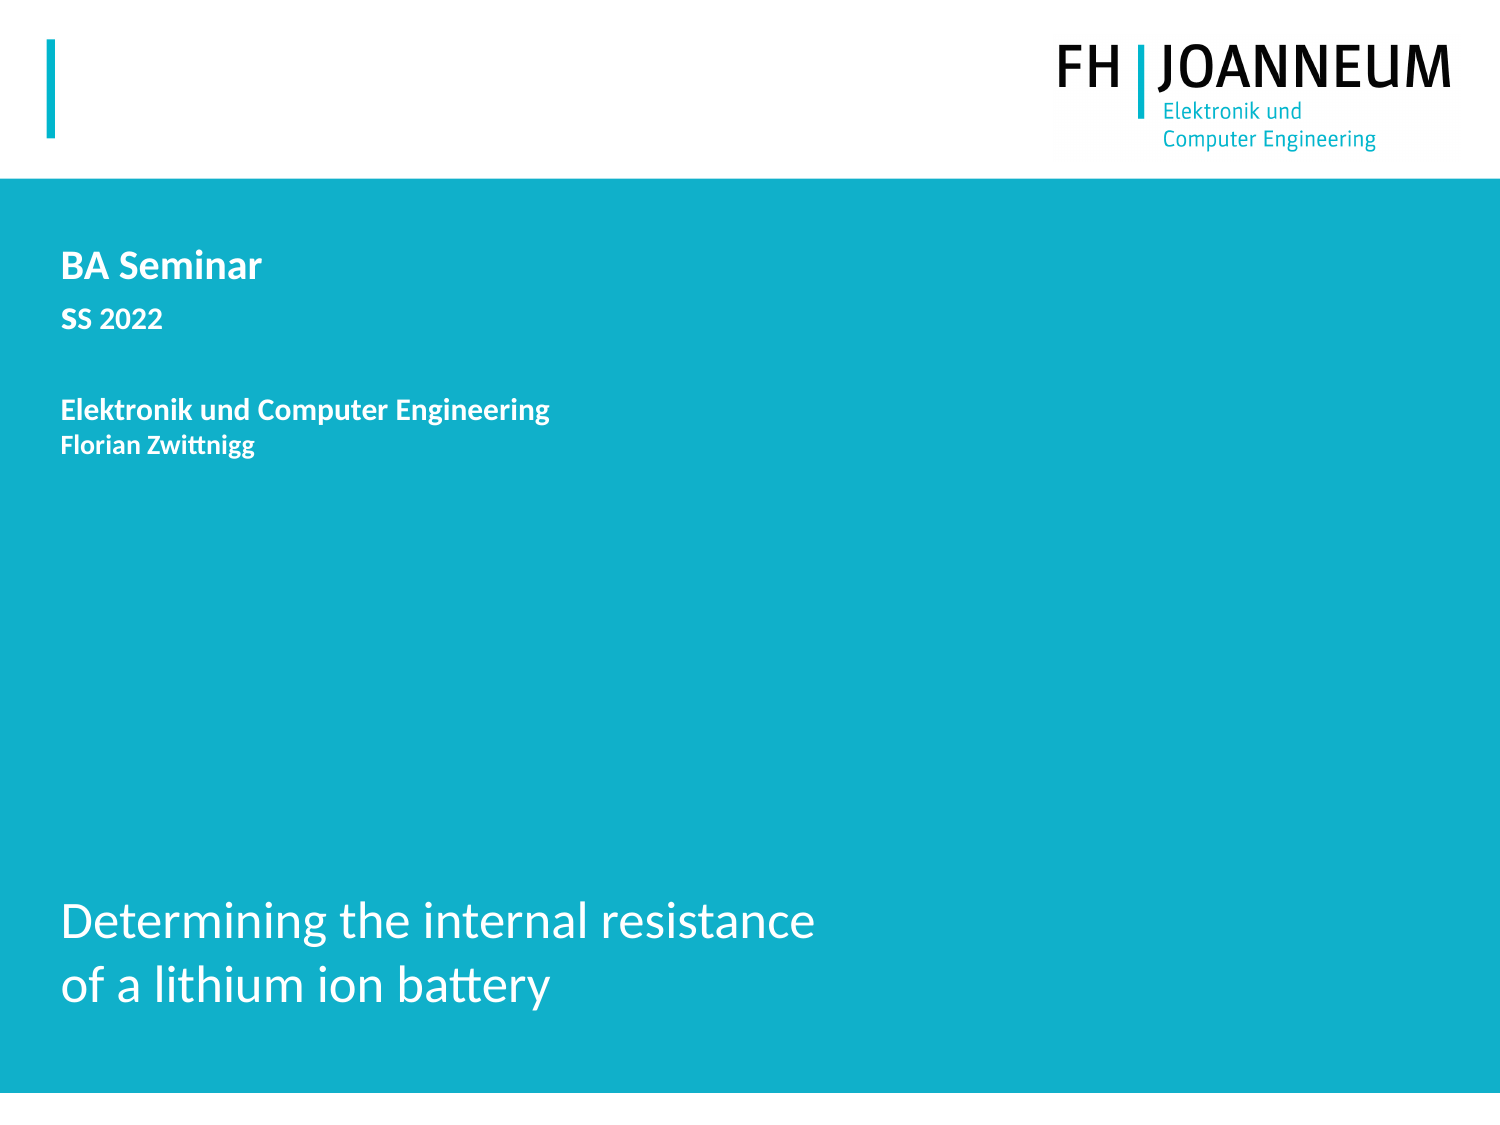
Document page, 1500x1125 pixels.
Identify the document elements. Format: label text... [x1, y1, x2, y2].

picture [1053, 34, 1461, 162]
title BA Seminar sS 2022 Elektronik und Computer Engineering Florian Zwittnigg [45, 229, 1456, 472]
picture [52, 37, 57, 140]
subtitle Determining the internal resistance of a lithium ion battery [45, 732, 1456, 1021]
